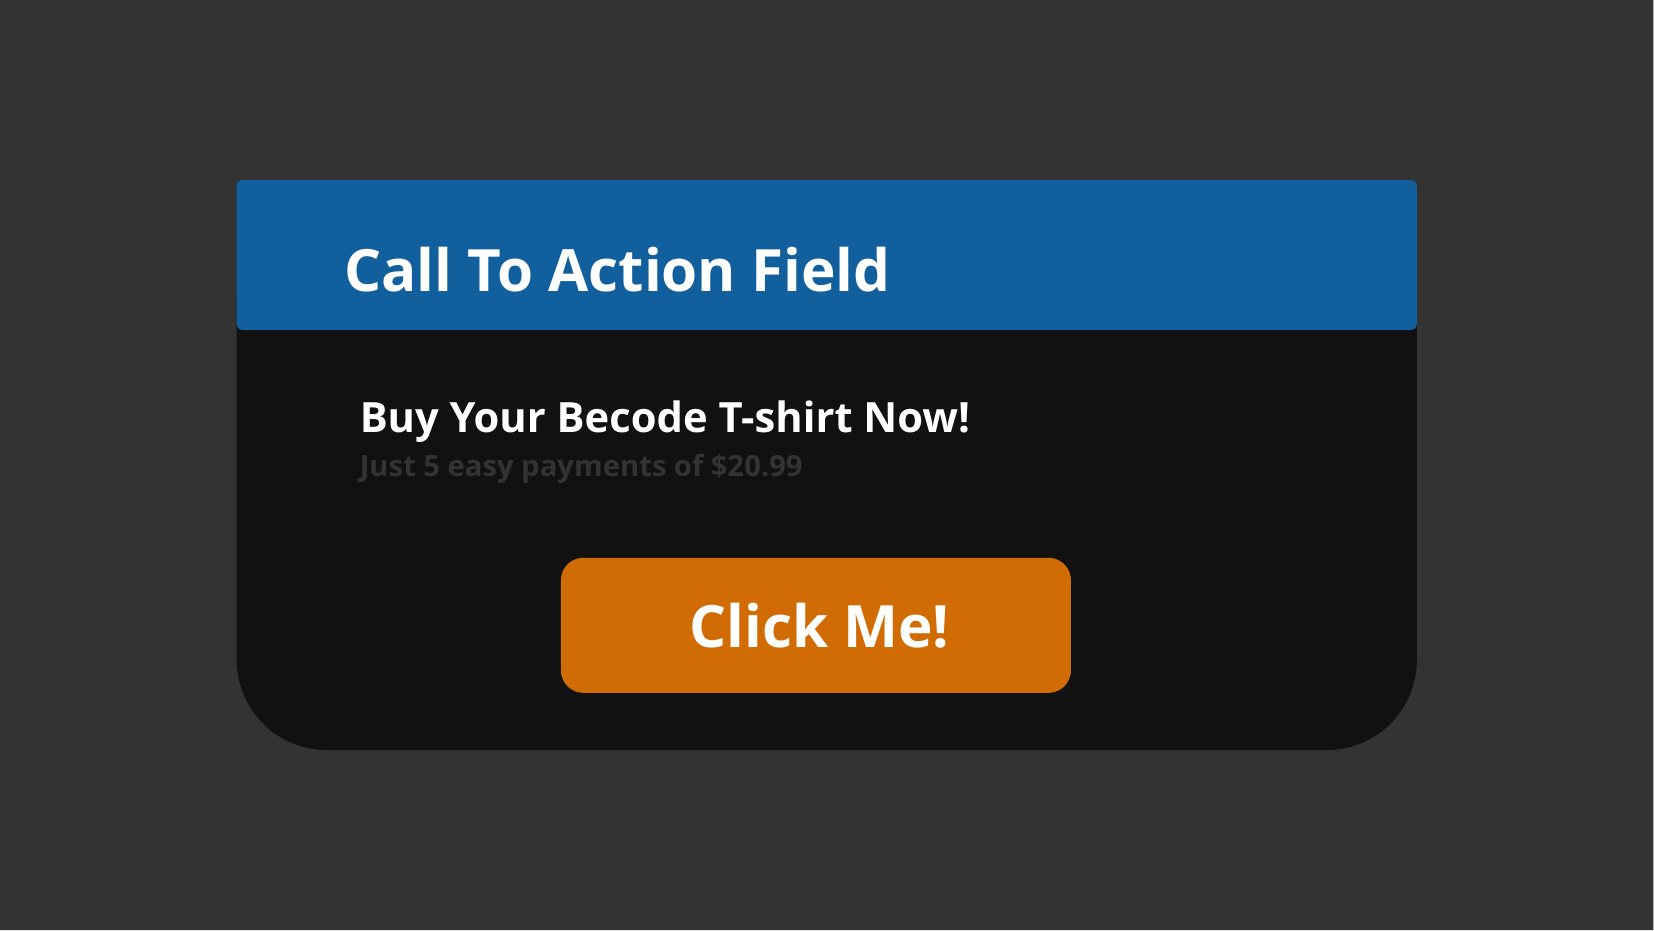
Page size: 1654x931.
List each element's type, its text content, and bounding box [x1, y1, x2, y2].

text_box Click Me! [675, 578, 1126, 663]
text_box Buy Your Becode T-shirt Now! Just 5 easy payments of $20.99 [345, 397, 1096, 486]
text_box [0, 0, 1654, 931]
text_box Call To Action Field [330, 221, 1096, 397]
